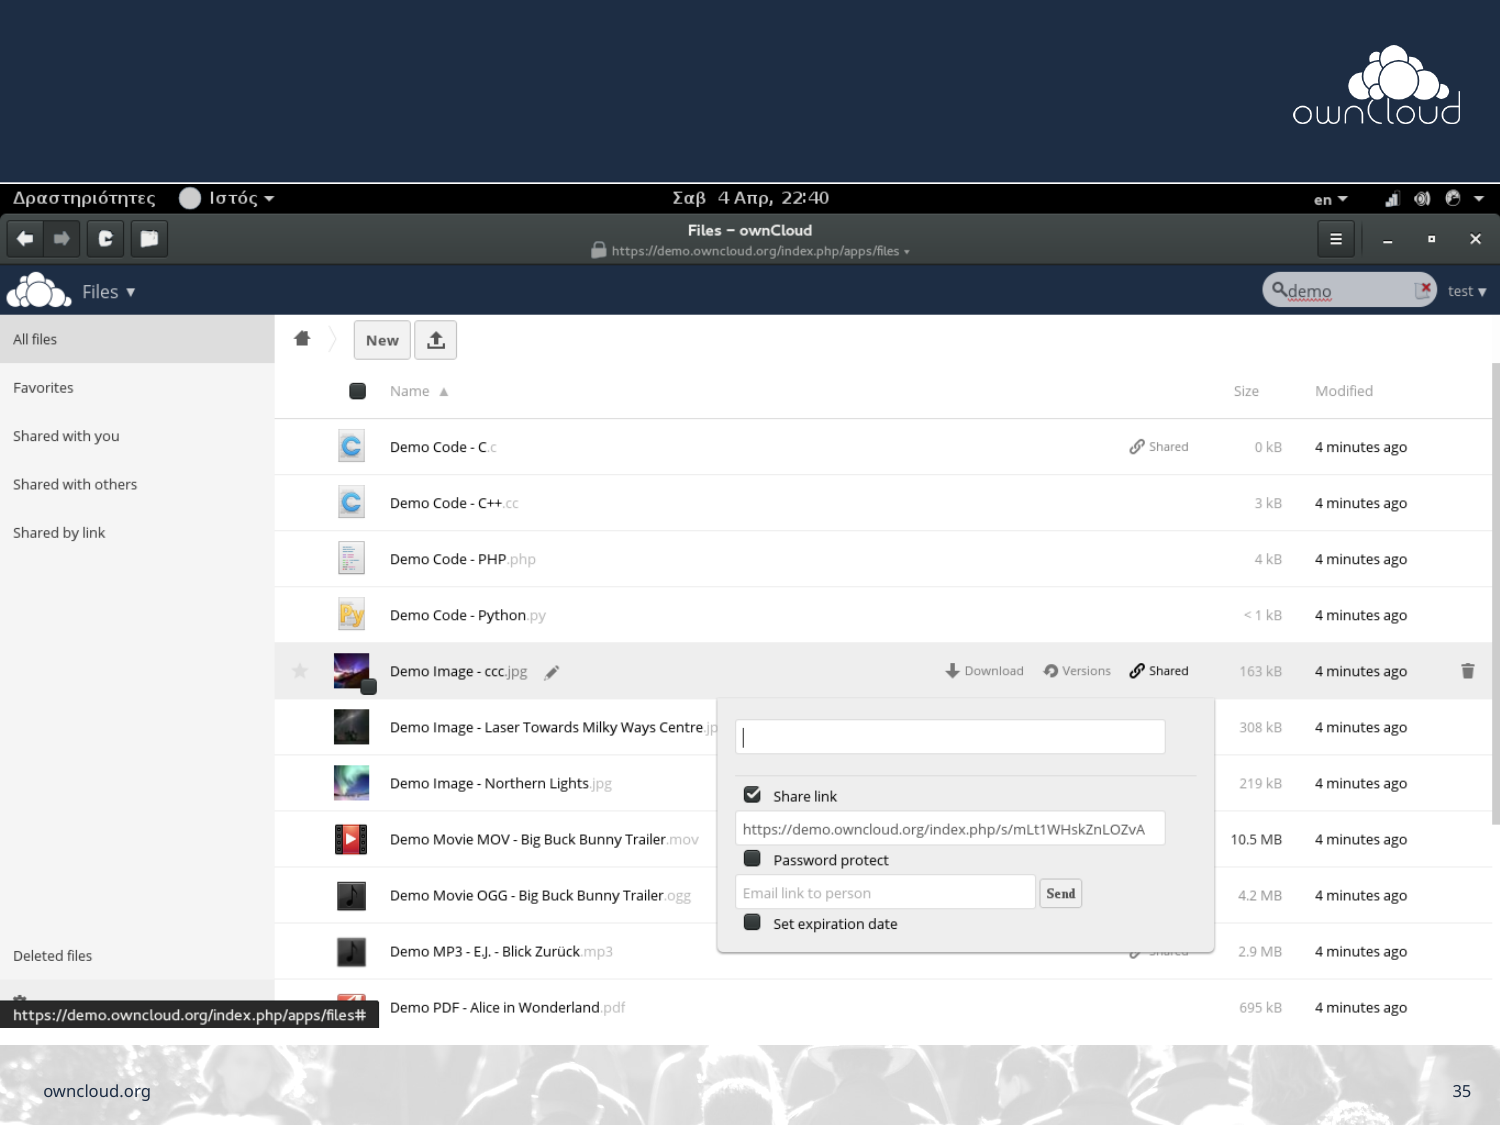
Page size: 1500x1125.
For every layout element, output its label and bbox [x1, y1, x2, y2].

picture [0, 184, 1500, 1028]
picture [1293, 45, 1460, 124]
picture [0, 1045, 1500, 1125]
